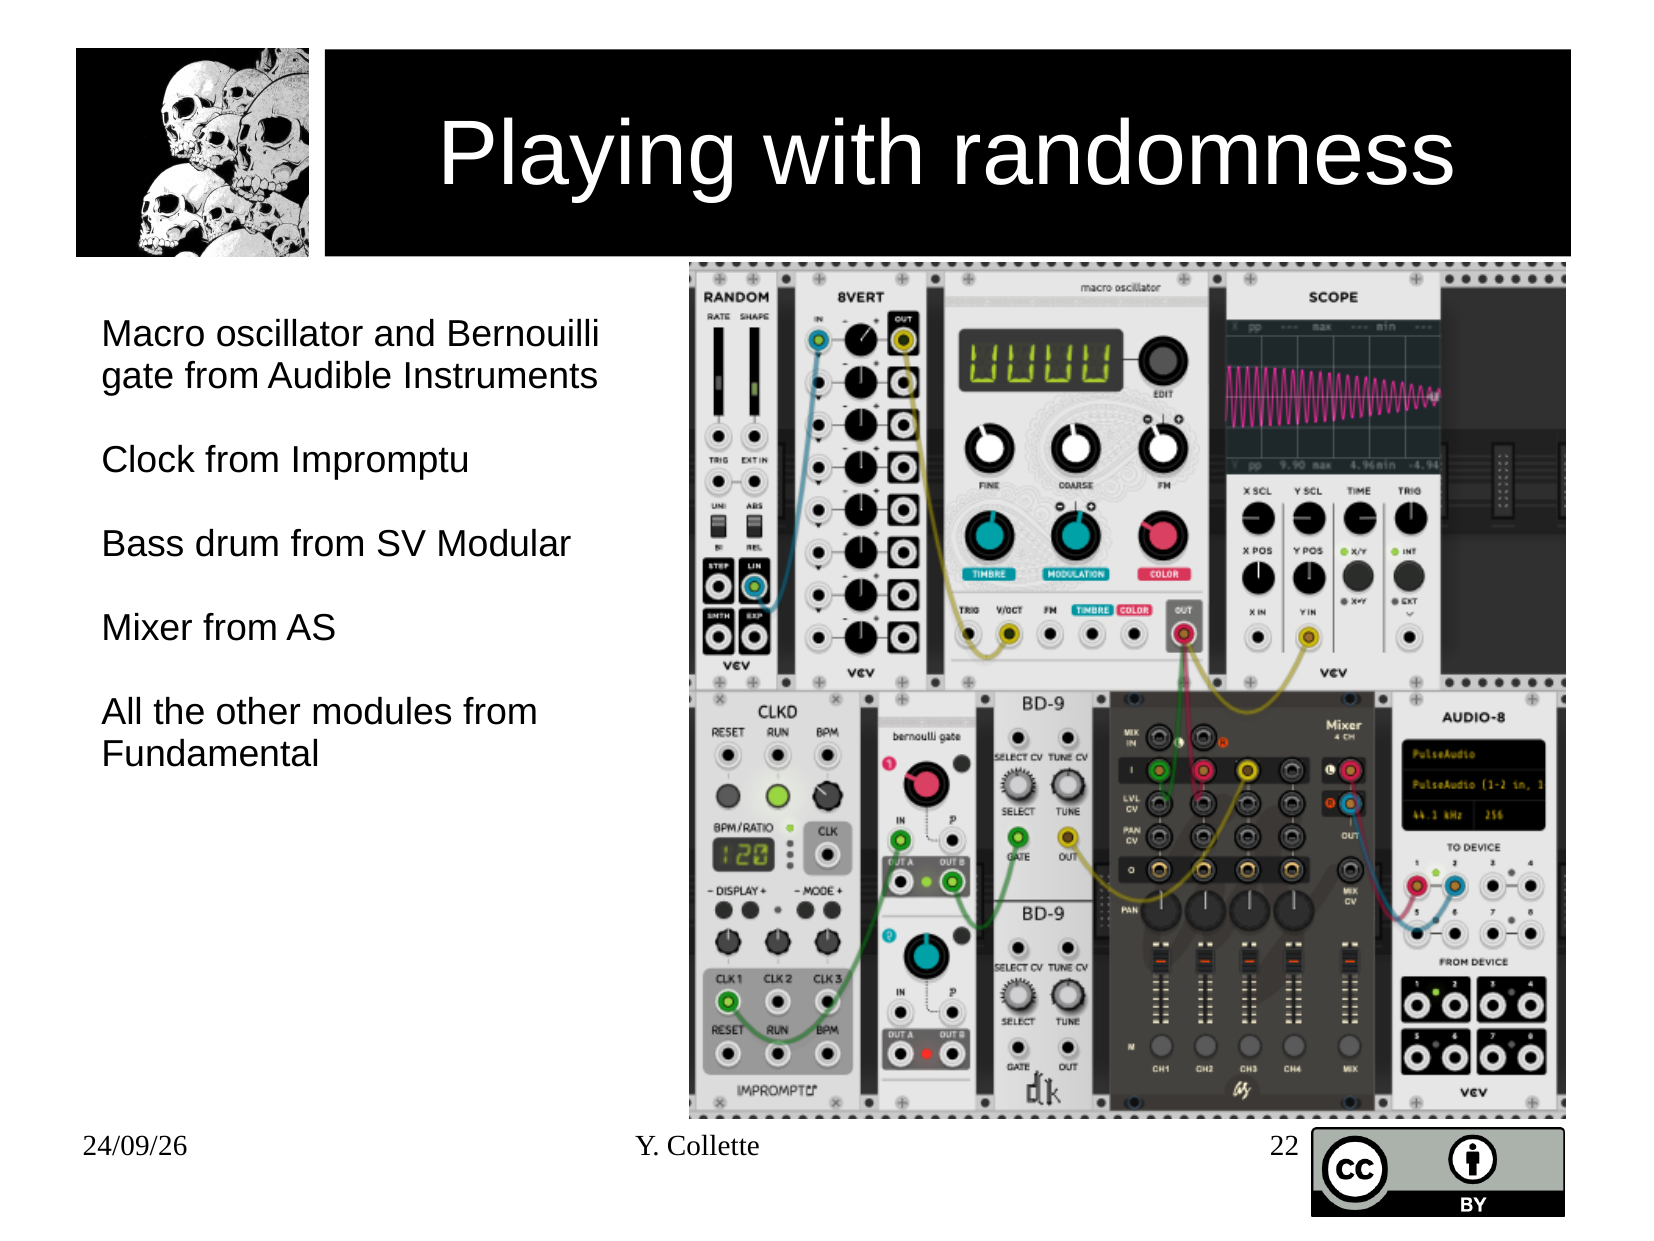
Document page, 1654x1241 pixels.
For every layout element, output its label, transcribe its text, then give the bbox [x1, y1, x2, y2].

title Playing with randomness [324, 49, 1571, 257]
picture [76, 48, 309, 257]
picture [689, 262, 1566, 1119]
text_box Macro oscillator and Bernouilli gate from Audible Instruments Clock from Impromptu Bass drum from SV Modular Mixer from AS All the other modules from Fundamental [86, 305, 662, 783]
picture [1311, 1127, 1565, 1217]
